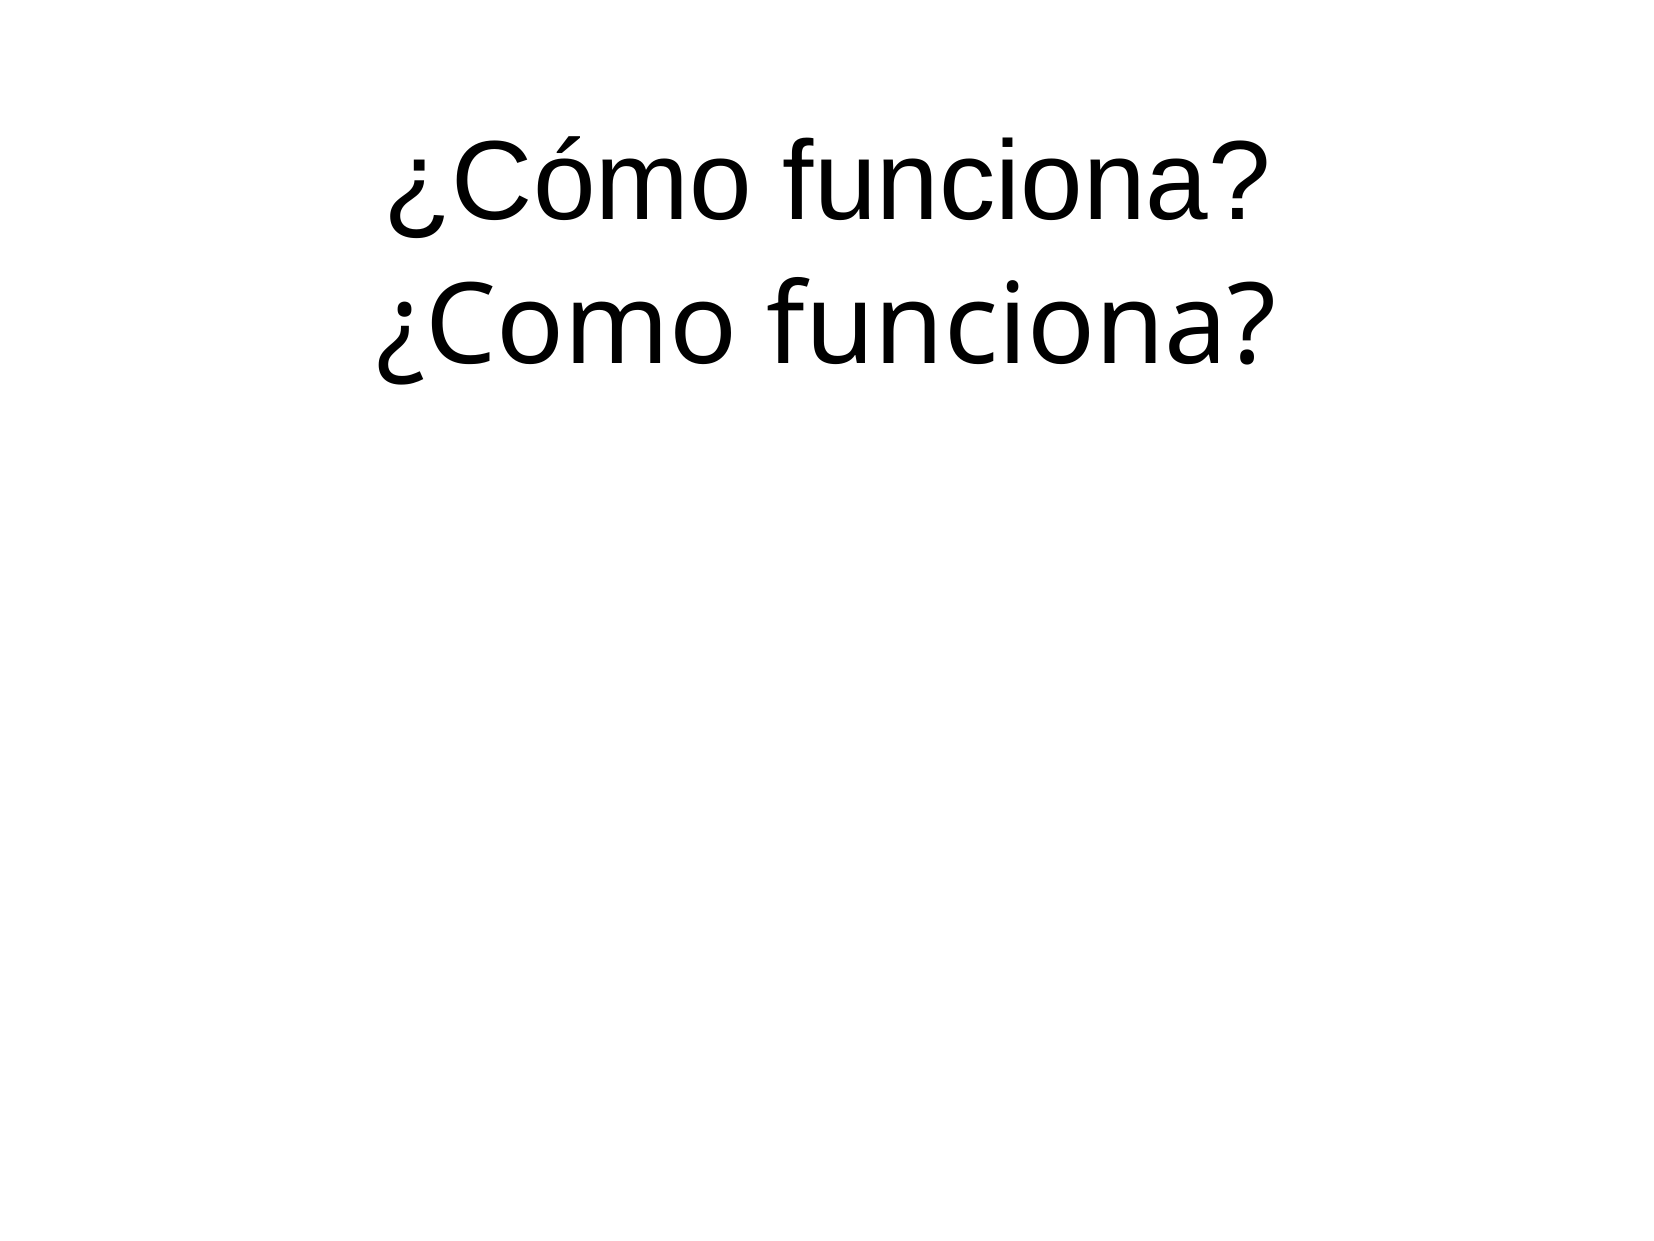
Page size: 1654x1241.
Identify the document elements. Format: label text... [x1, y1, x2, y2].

text_box ¿Cómo funciona? ¿Como funciona? [94, 110, 1560, 1130]
